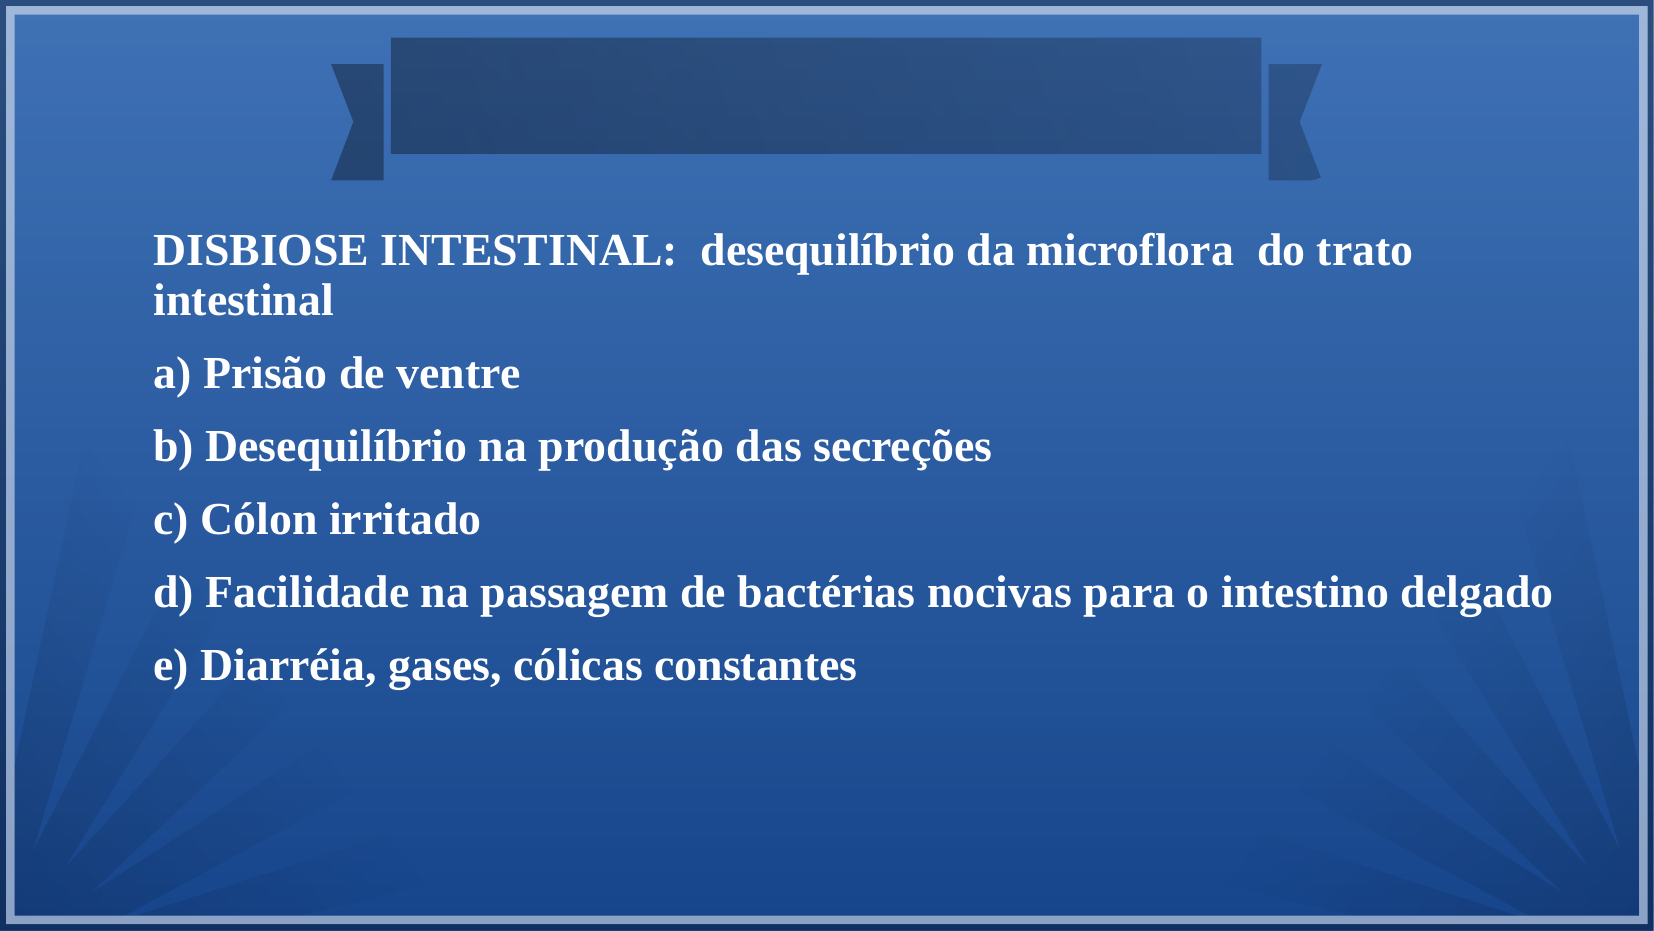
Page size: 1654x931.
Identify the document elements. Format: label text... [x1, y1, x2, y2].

list DISBIOSE INTESTINAL: desequilíbrio da microflora do trato intestinal a) Prisão de ventre b) Desequilíbrio na produção das secreções c) Cólon irritado d) Facilidade na passagem de bactérias nocivas para o intestino delgado e) Diarréia, gases, cólicas constantes [82, 224, 1571, 848]
